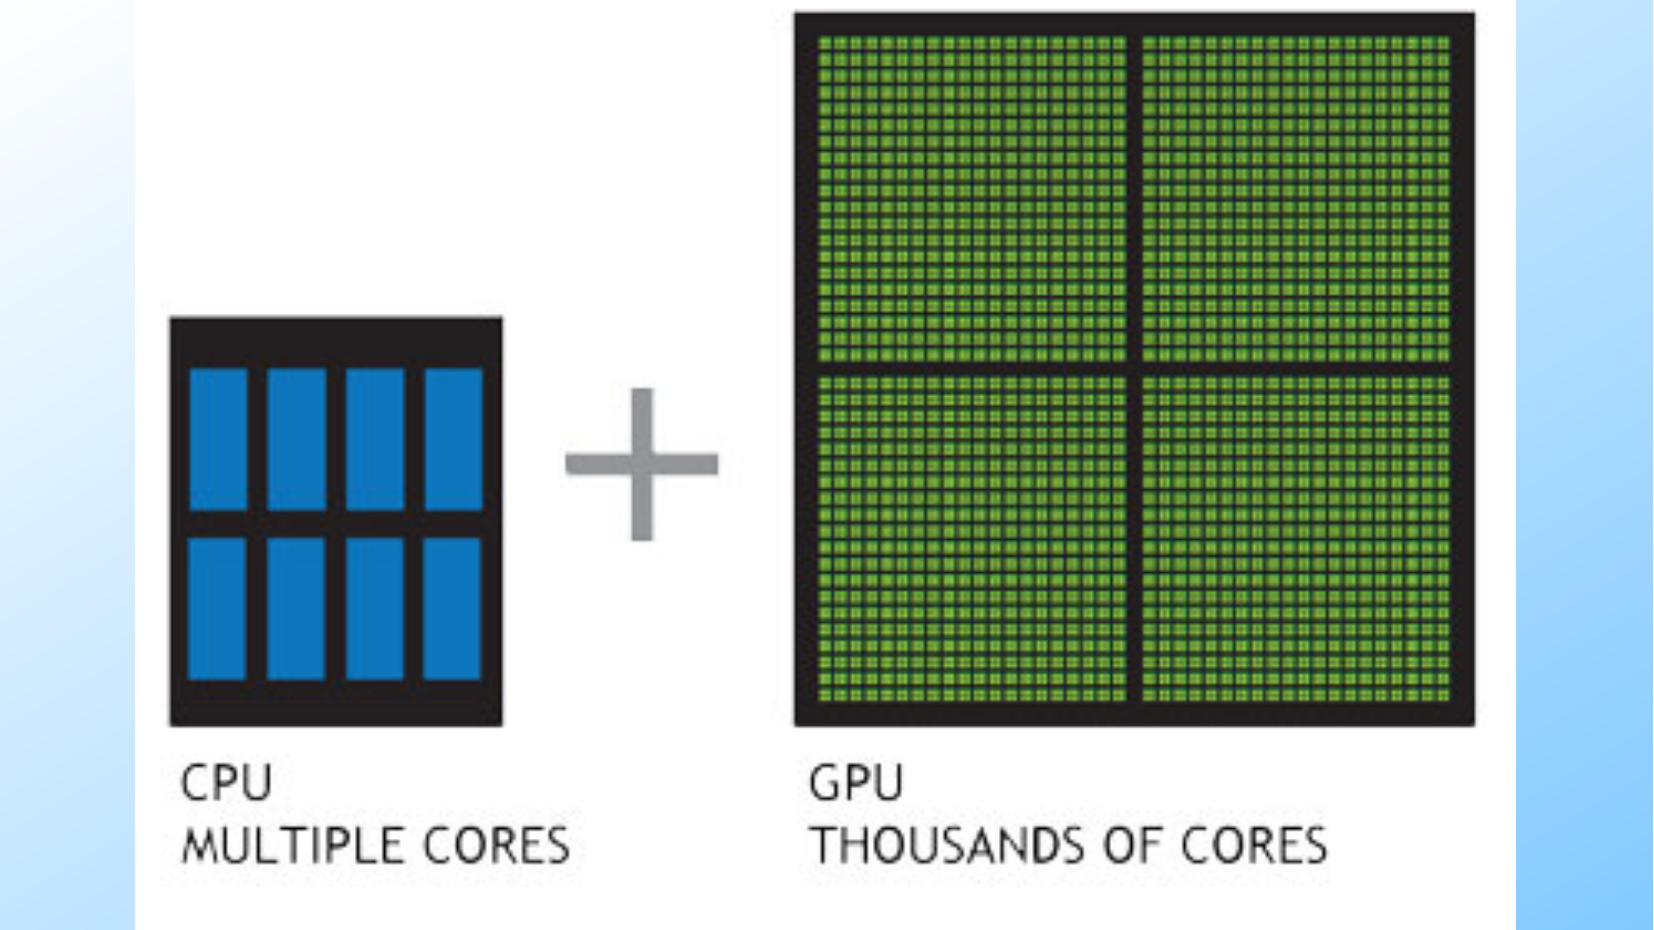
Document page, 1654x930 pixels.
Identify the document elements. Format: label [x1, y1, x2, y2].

picture [135, 0, 1516, 930]
